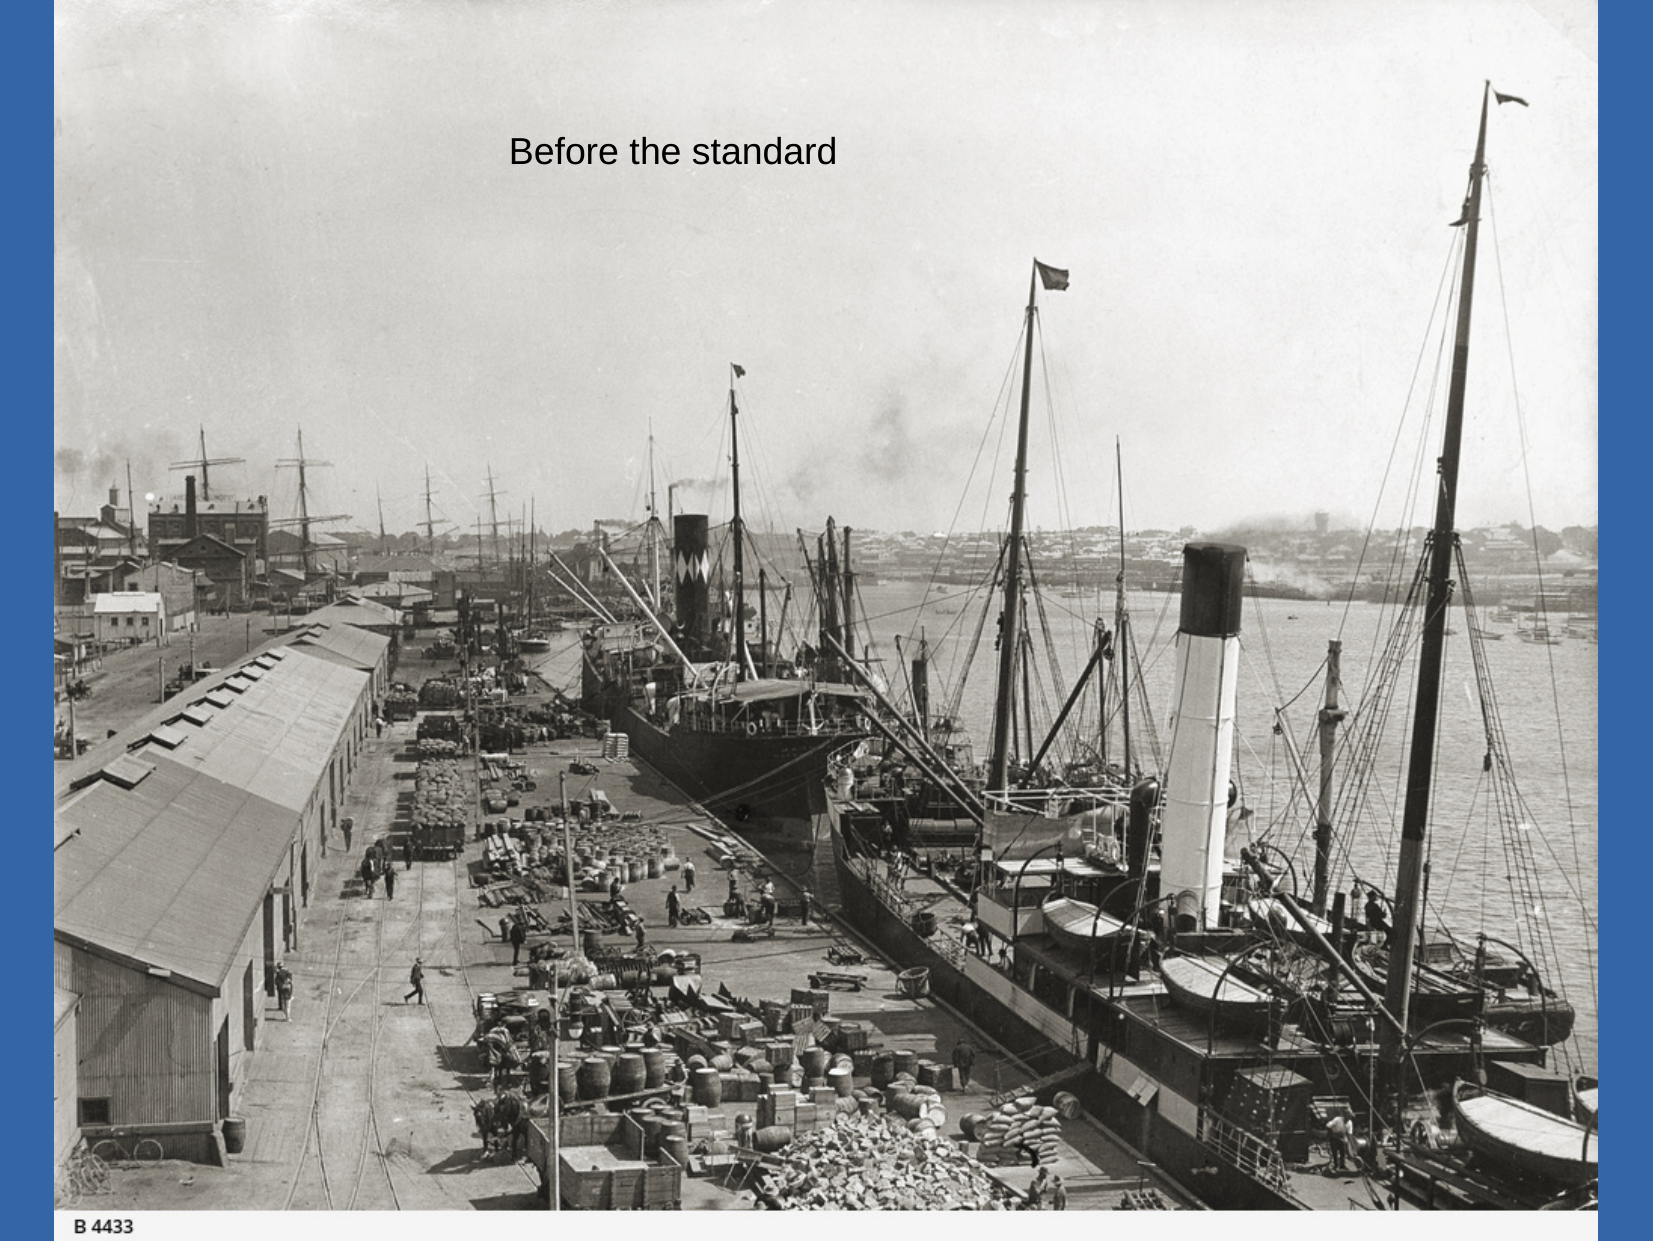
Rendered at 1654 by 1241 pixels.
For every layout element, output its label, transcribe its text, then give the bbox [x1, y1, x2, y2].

text_box Before the standard [494, 120, 853, 177]
picture [54, 0, 1598, 1241]
